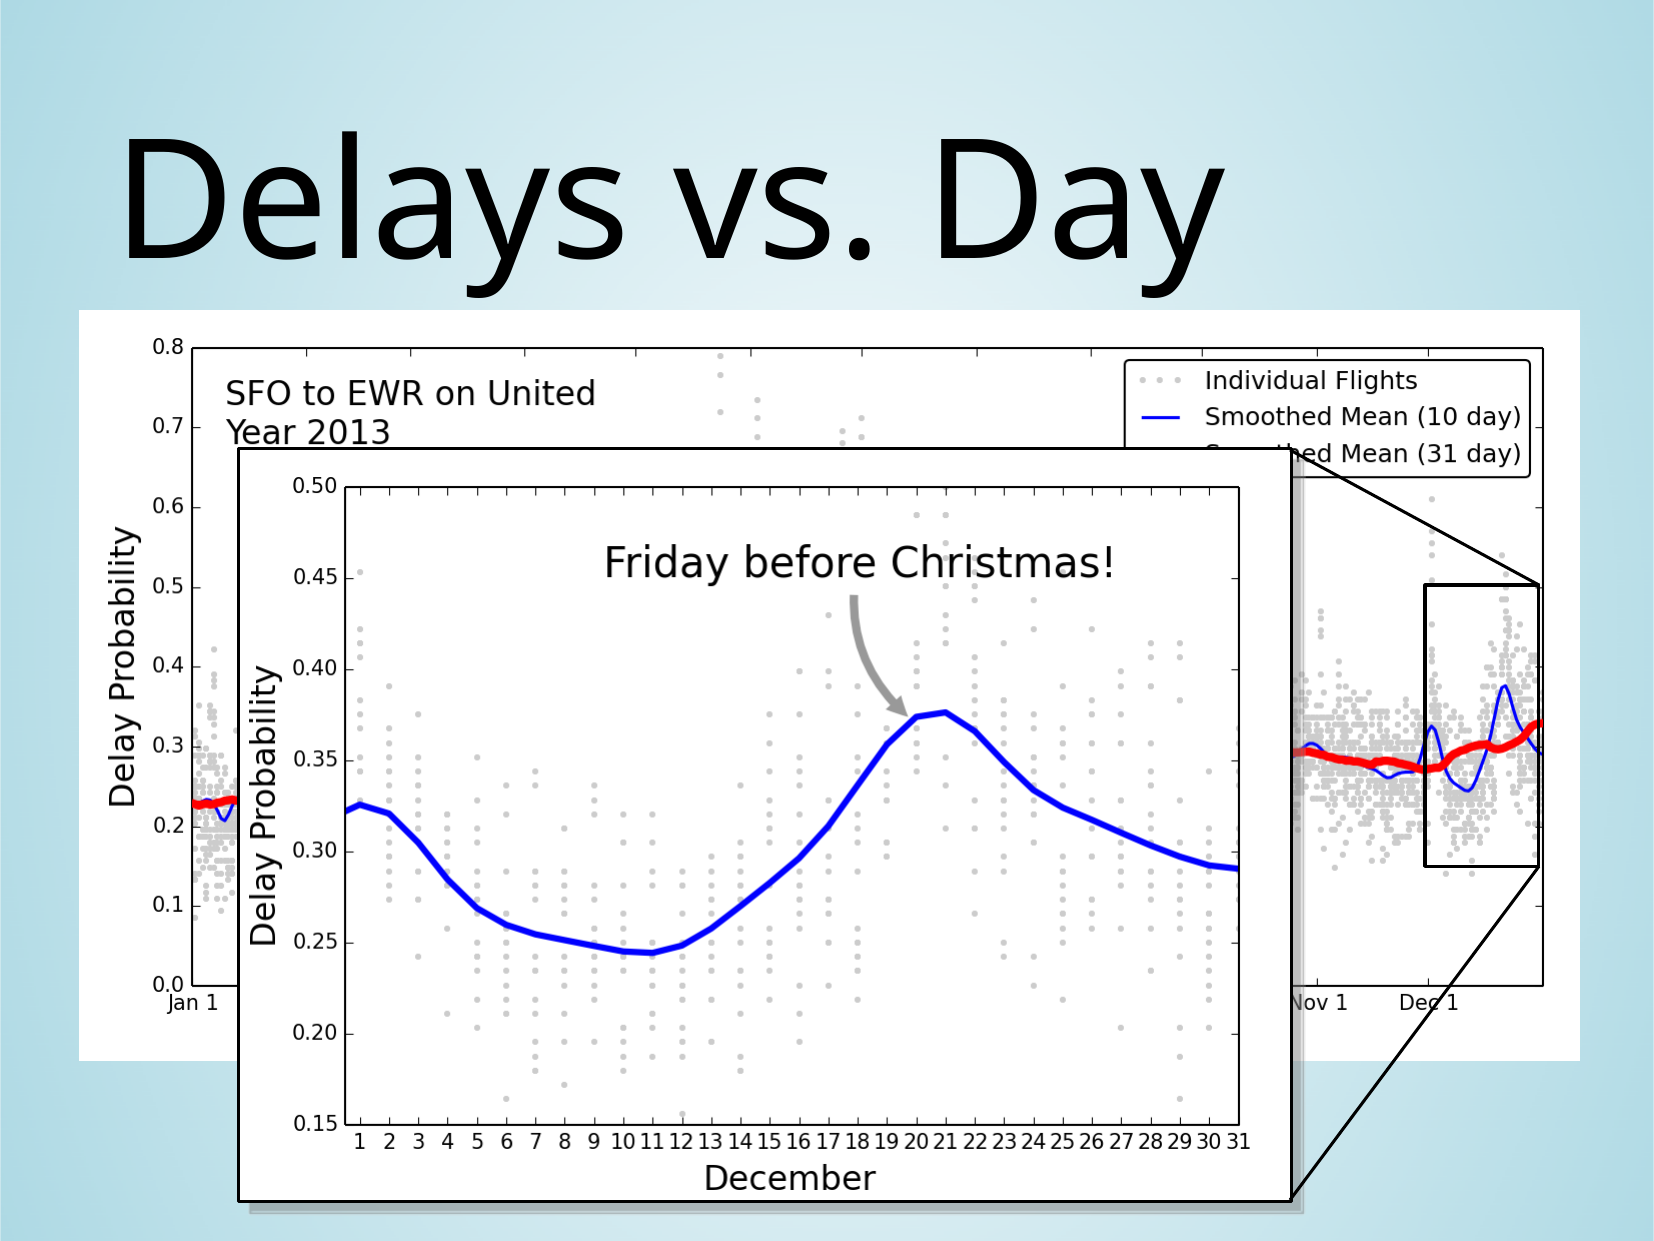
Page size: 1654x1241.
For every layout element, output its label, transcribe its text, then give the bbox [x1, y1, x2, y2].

text_box Delays vs. Day of Year [98, 72, 1336, 288]
picture [0, 0, 1654, 1241]
